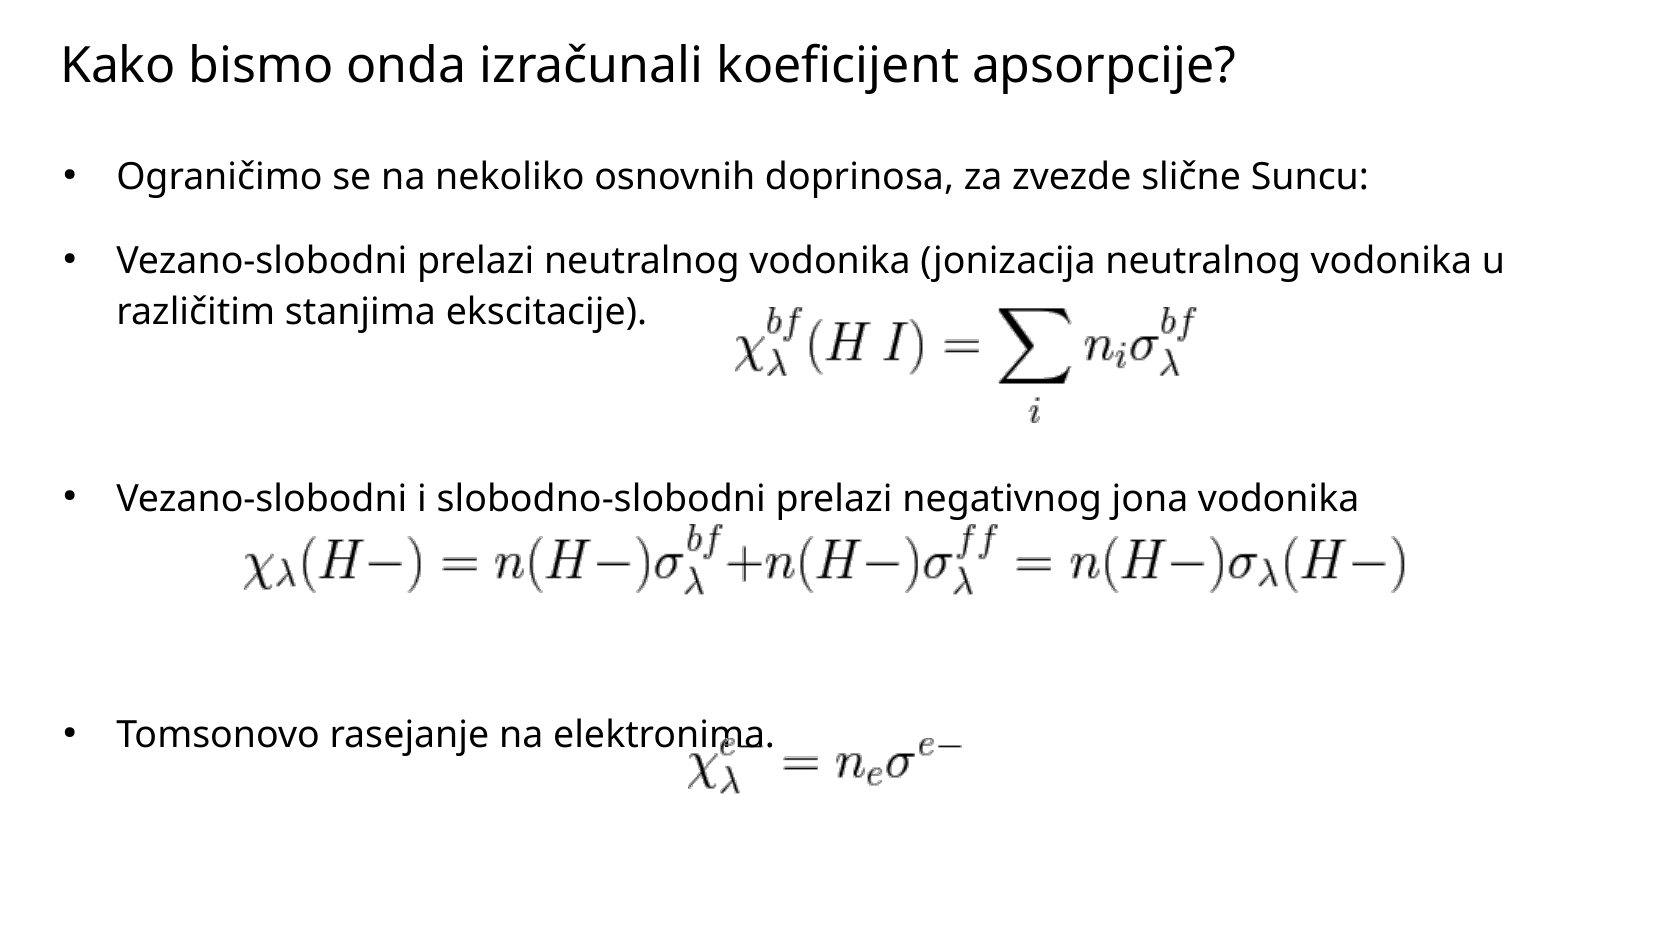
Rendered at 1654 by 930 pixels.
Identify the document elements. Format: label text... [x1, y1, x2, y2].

picture [735, 307, 1198, 424]
list Ograničimo se na nekoliko osnovnih doprinosa, za zvezde slične Suncu: Vezano-slobodni prelazi neutralnog vodonika (jonizacija neutralnog vodonika u različitim stanjima ekscitacije). Vezano-slobodni i slobodno-slobodni prelazi negativnog jona vodonika Tomsonovo rasejanje na elektronima. [45, 149, 1635, 880]
picture [688, 738, 962, 795]
title Kako bismo onda izračunali koeficijent apsorpcije? [59, 13, 1648, 113]
picture [244, 524, 1406, 596]
